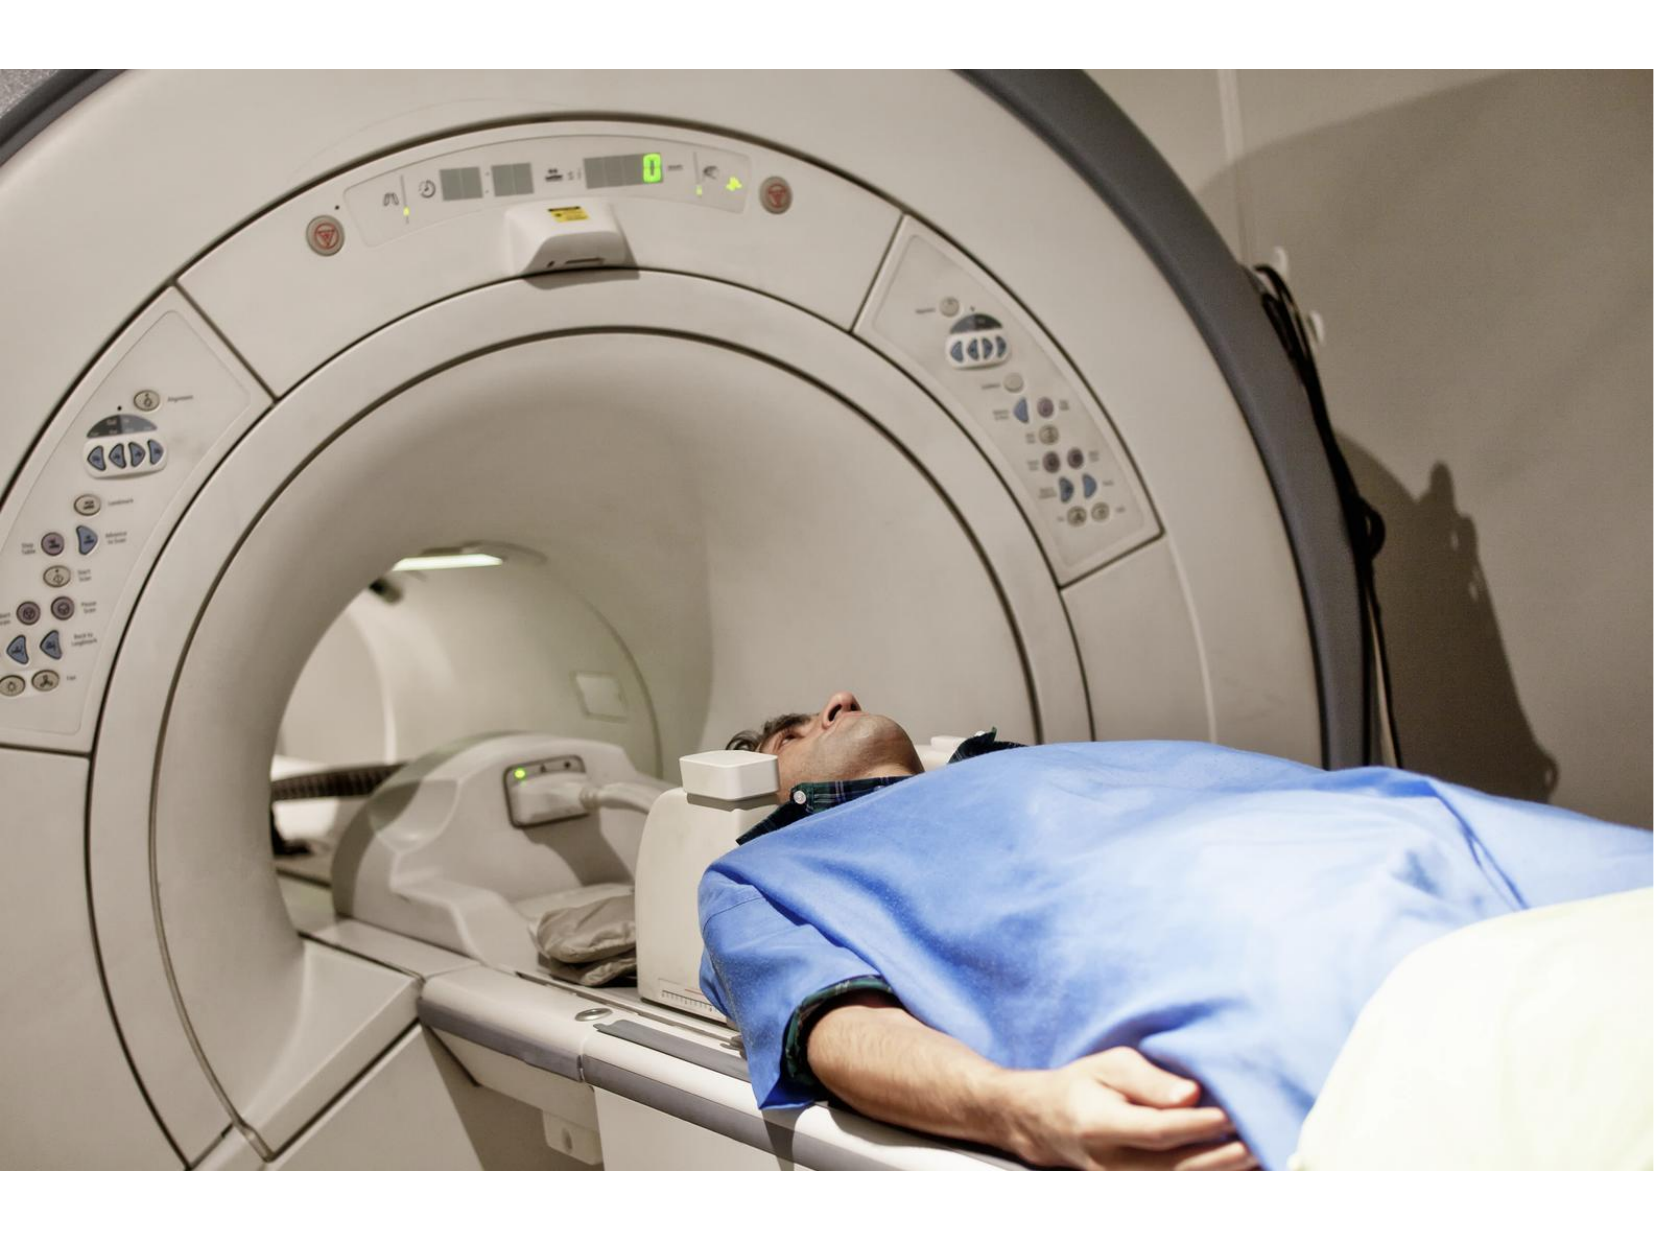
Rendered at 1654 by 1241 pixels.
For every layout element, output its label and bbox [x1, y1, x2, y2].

picture [0, 69, 1654, 1171]
